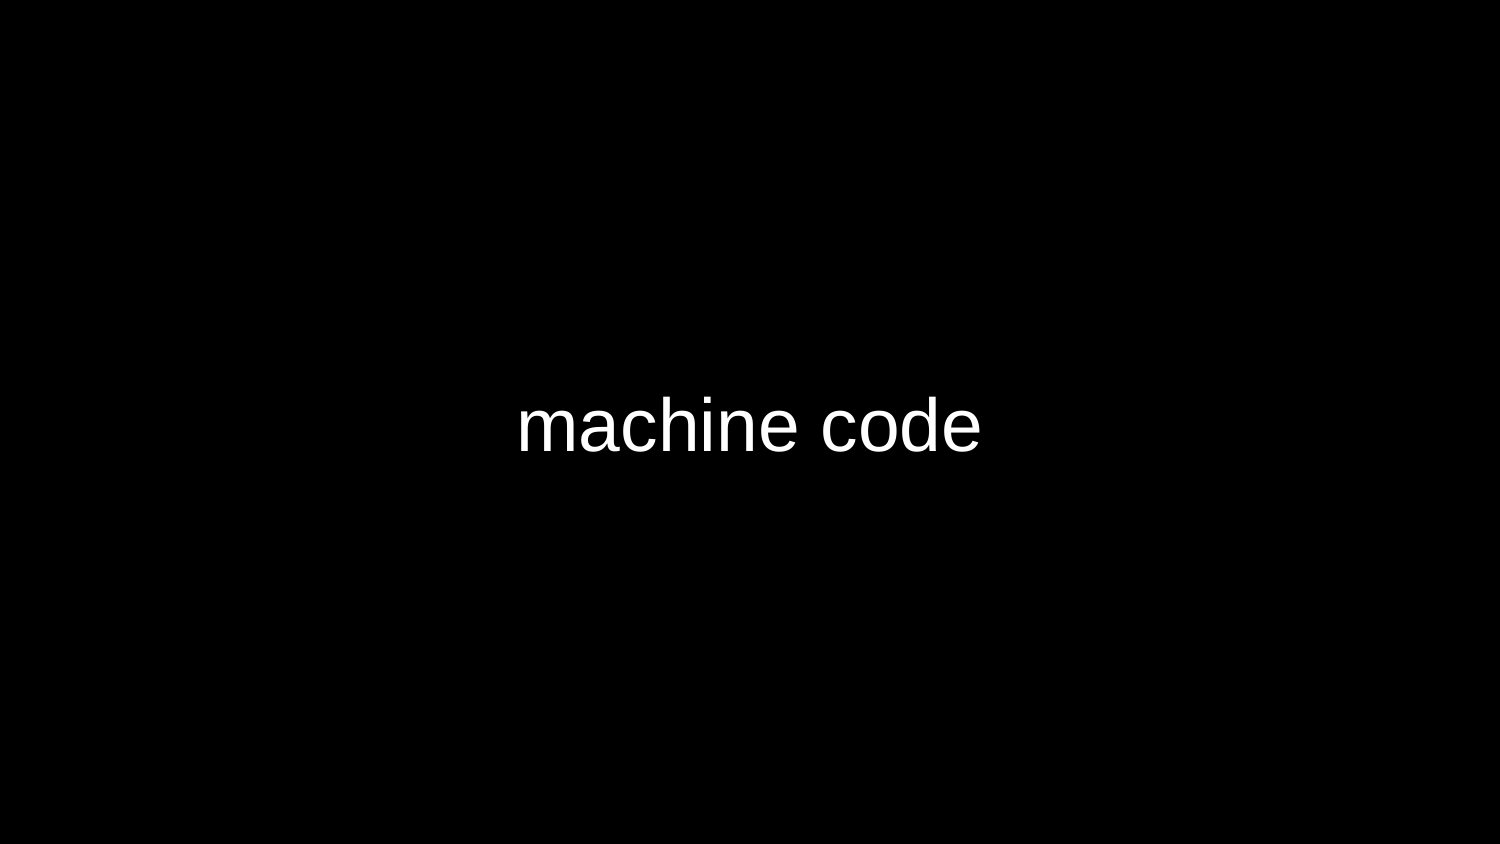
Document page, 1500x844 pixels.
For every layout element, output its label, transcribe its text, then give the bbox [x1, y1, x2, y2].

title machine code [51, 352, 1449, 491]
